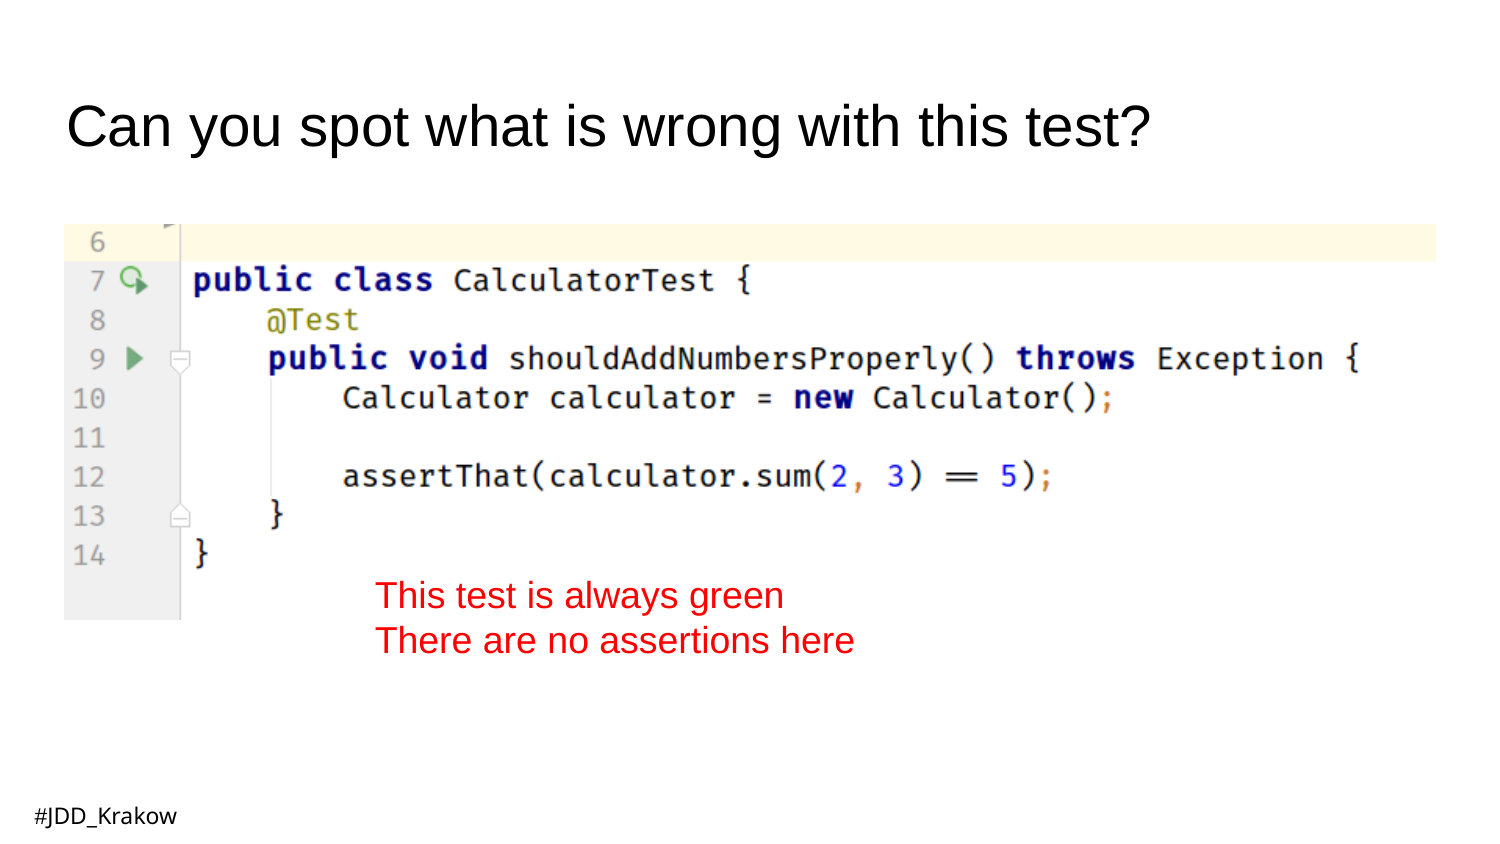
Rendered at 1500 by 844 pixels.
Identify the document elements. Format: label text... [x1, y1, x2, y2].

text_box #JDD_Krakow [0, 786, 247, 844]
picture [64, 224, 1436, 620]
title Can you spot what is wrong with this test? [51, 72, 1449, 167]
text_box This test is always green There are no assertions here [359, 556, 1083, 662]
